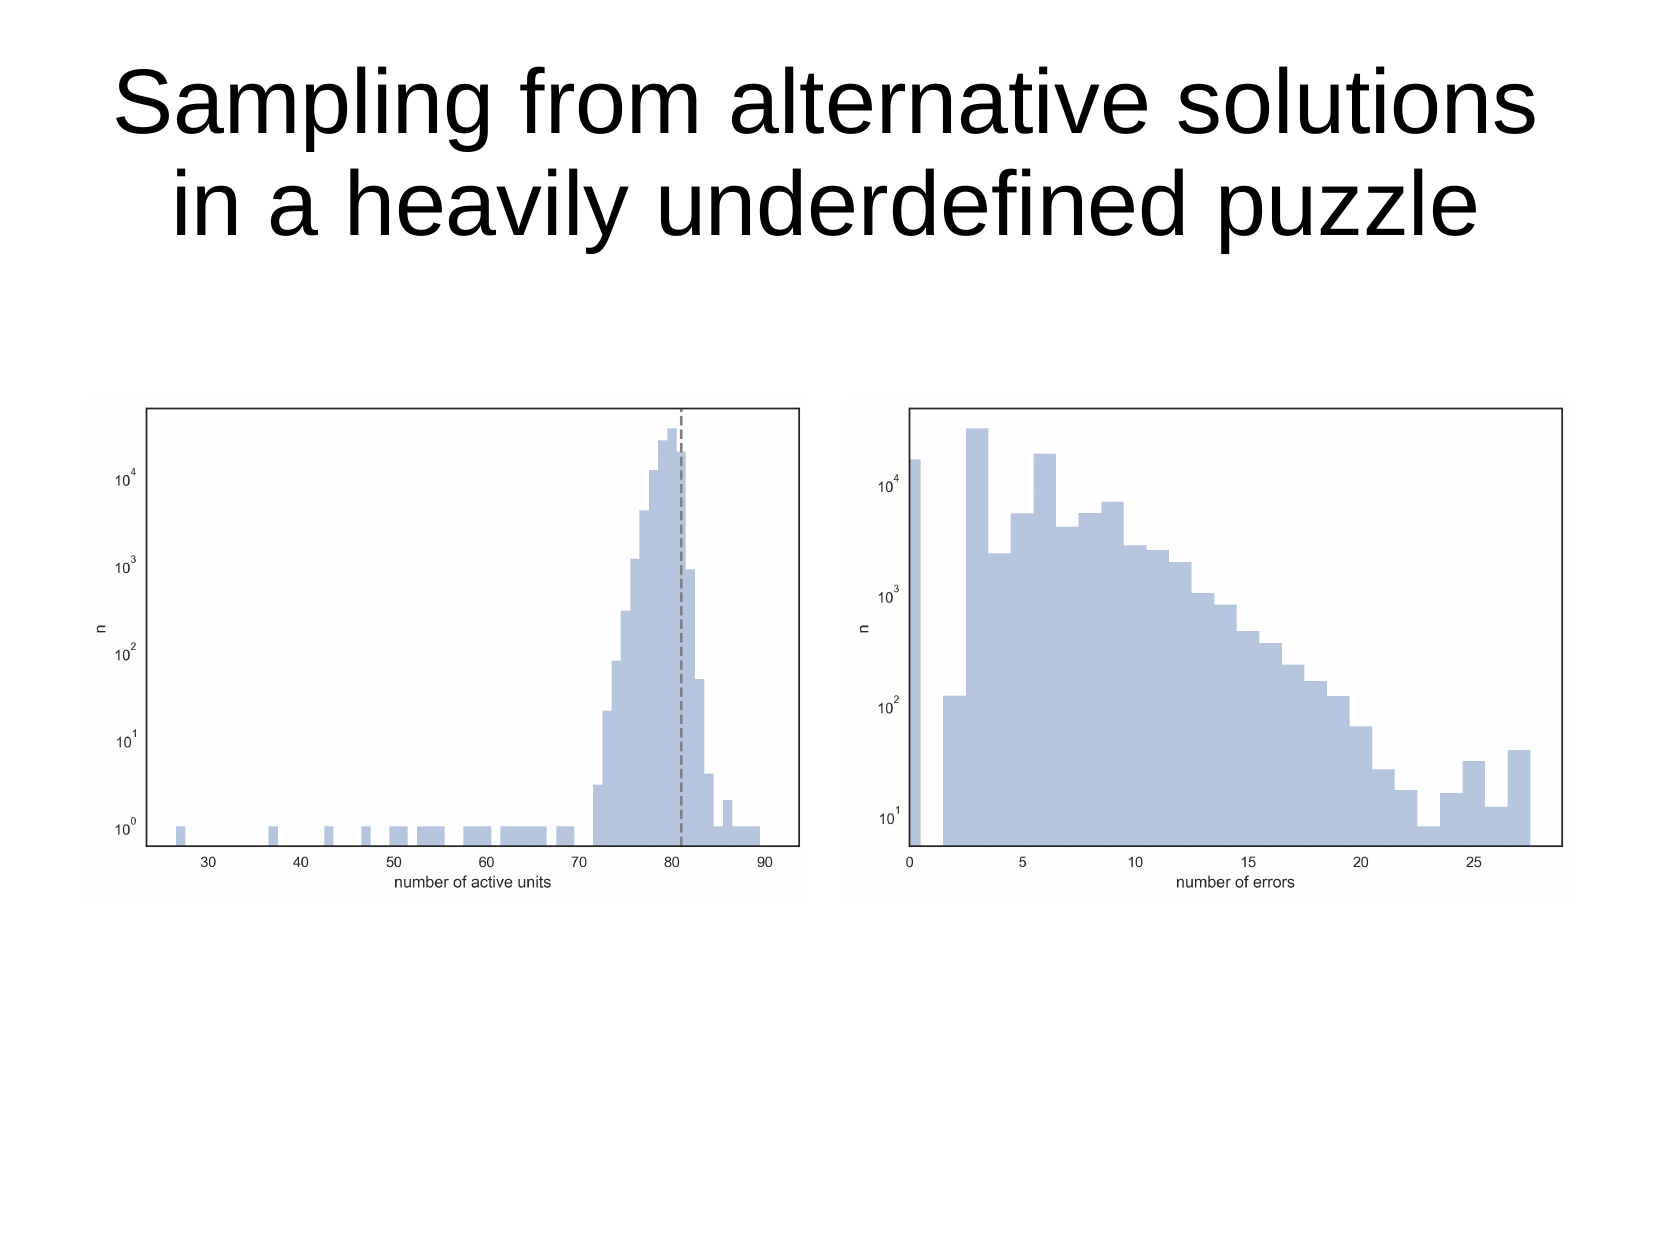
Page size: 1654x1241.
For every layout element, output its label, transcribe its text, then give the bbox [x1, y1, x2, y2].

picture [845, 398, 1572, 901]
picture [82, 398, 809, 901]
title Sampling from alternative solutions in a heavily underdefined puzzle [82, 49, 1571, 257]
